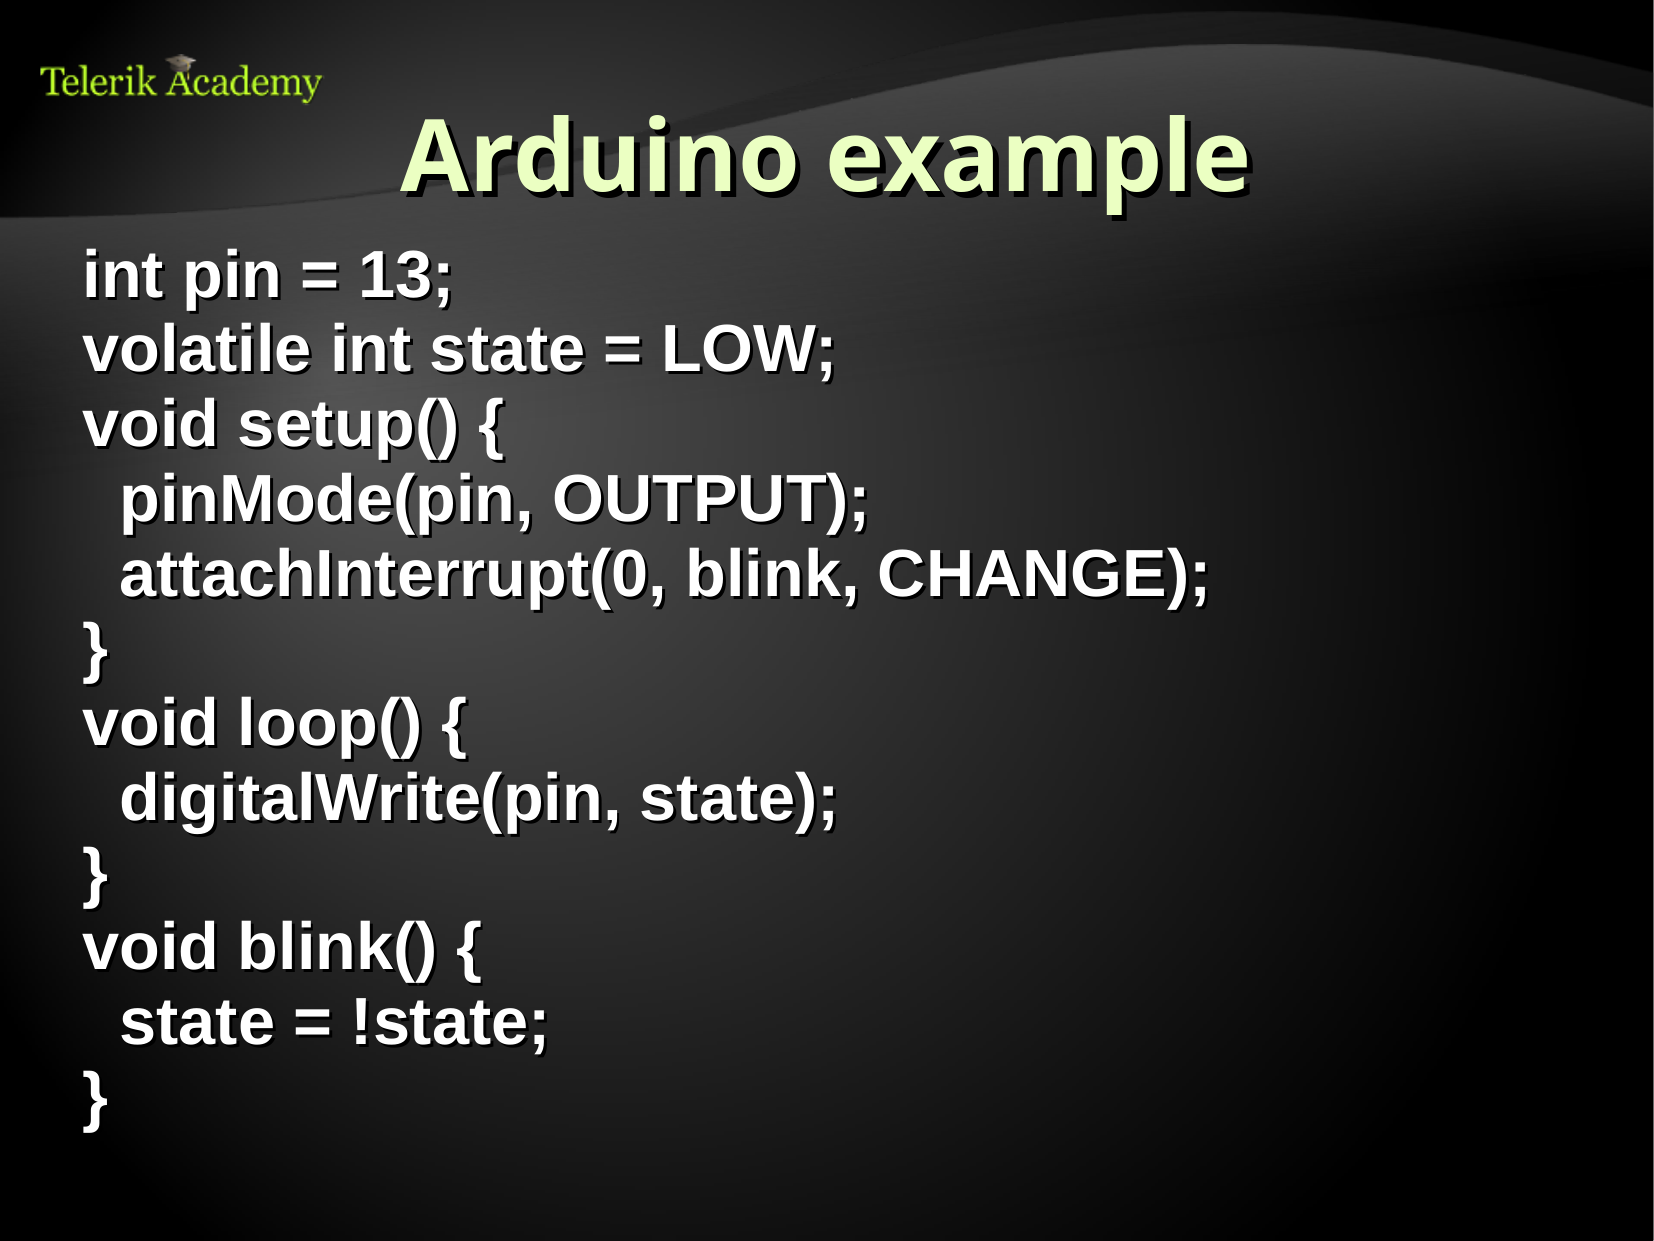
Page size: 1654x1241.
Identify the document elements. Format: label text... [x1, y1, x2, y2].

subtitle int pin = 13; volatile int state = LOW; void setup() { pinMode(pin, OUTPUT); attachInterrupt(0, blink, CHANGE); } void loop() { digitalWrite(pin, state); } void blink() { state = !state; } [82, 236, 1538, 1134]
title Arduino example [82, 49, 1571, 257]
picture [0, 0, 1654, 1241]
